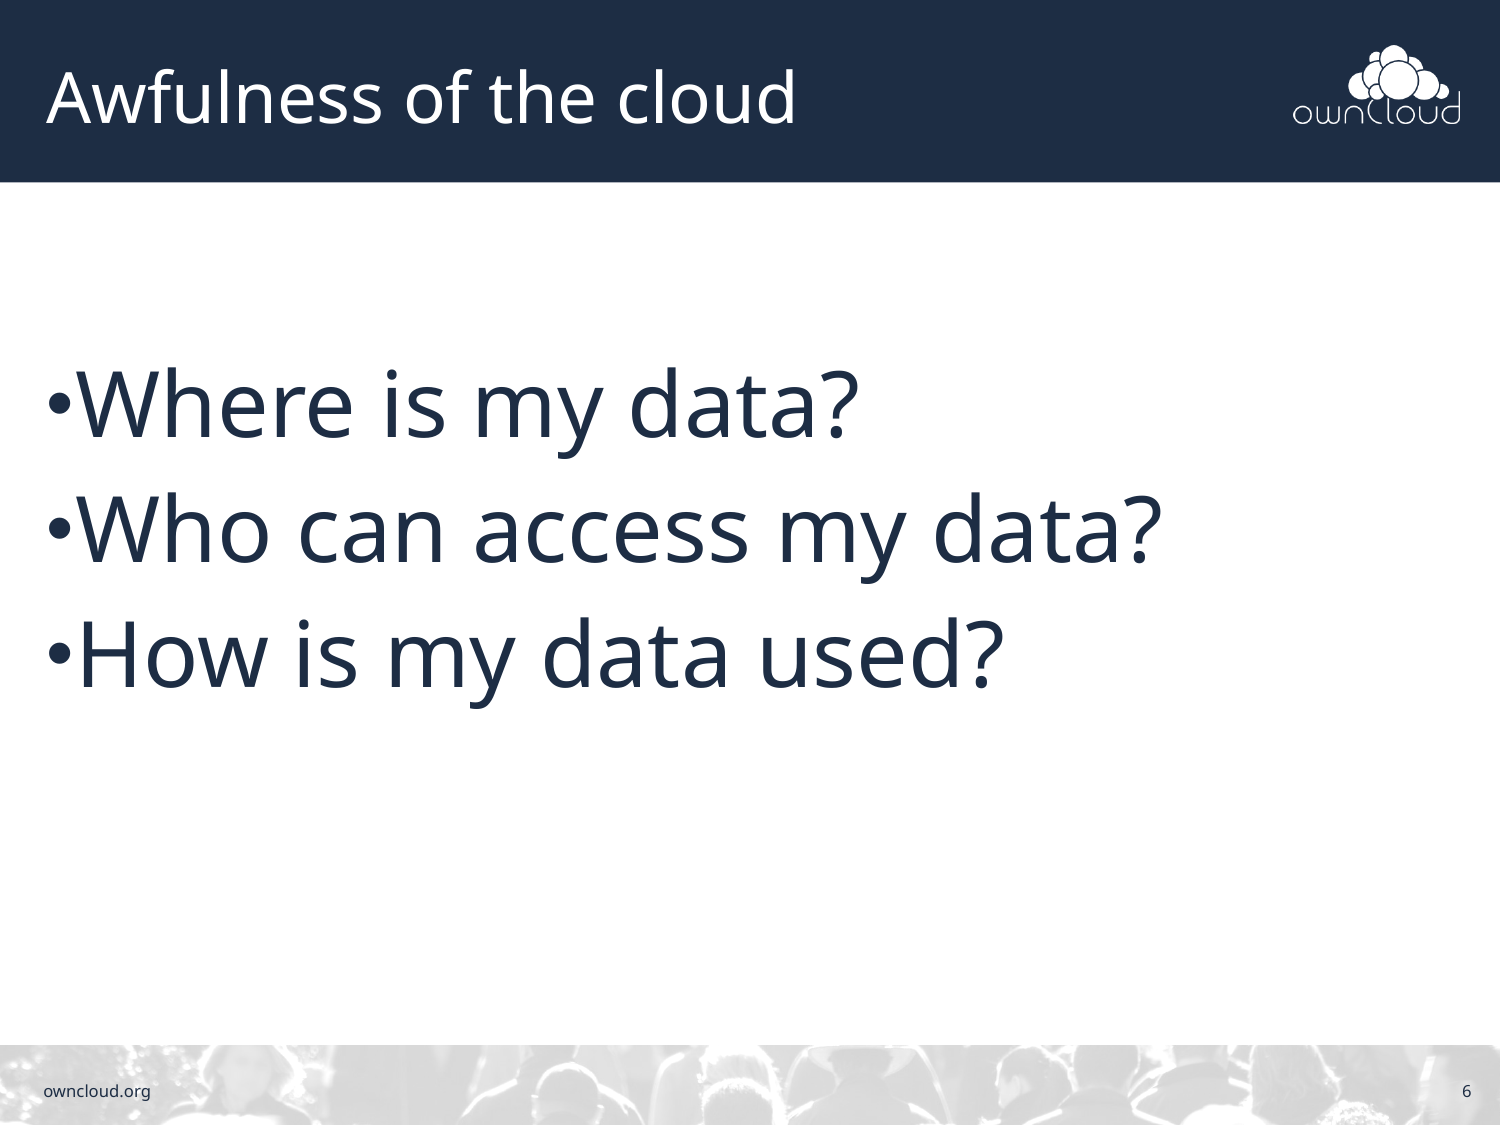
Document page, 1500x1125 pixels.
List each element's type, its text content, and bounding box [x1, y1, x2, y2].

title Awfulness of the cloud [46, 5, 1258, 187]
list Where is my data? Who can access my data? How is my data used? [46, 214, 1465, 1026]
picture [1293, 45, 1460, 124]
picture [0, 1045, 1500, 1125]
